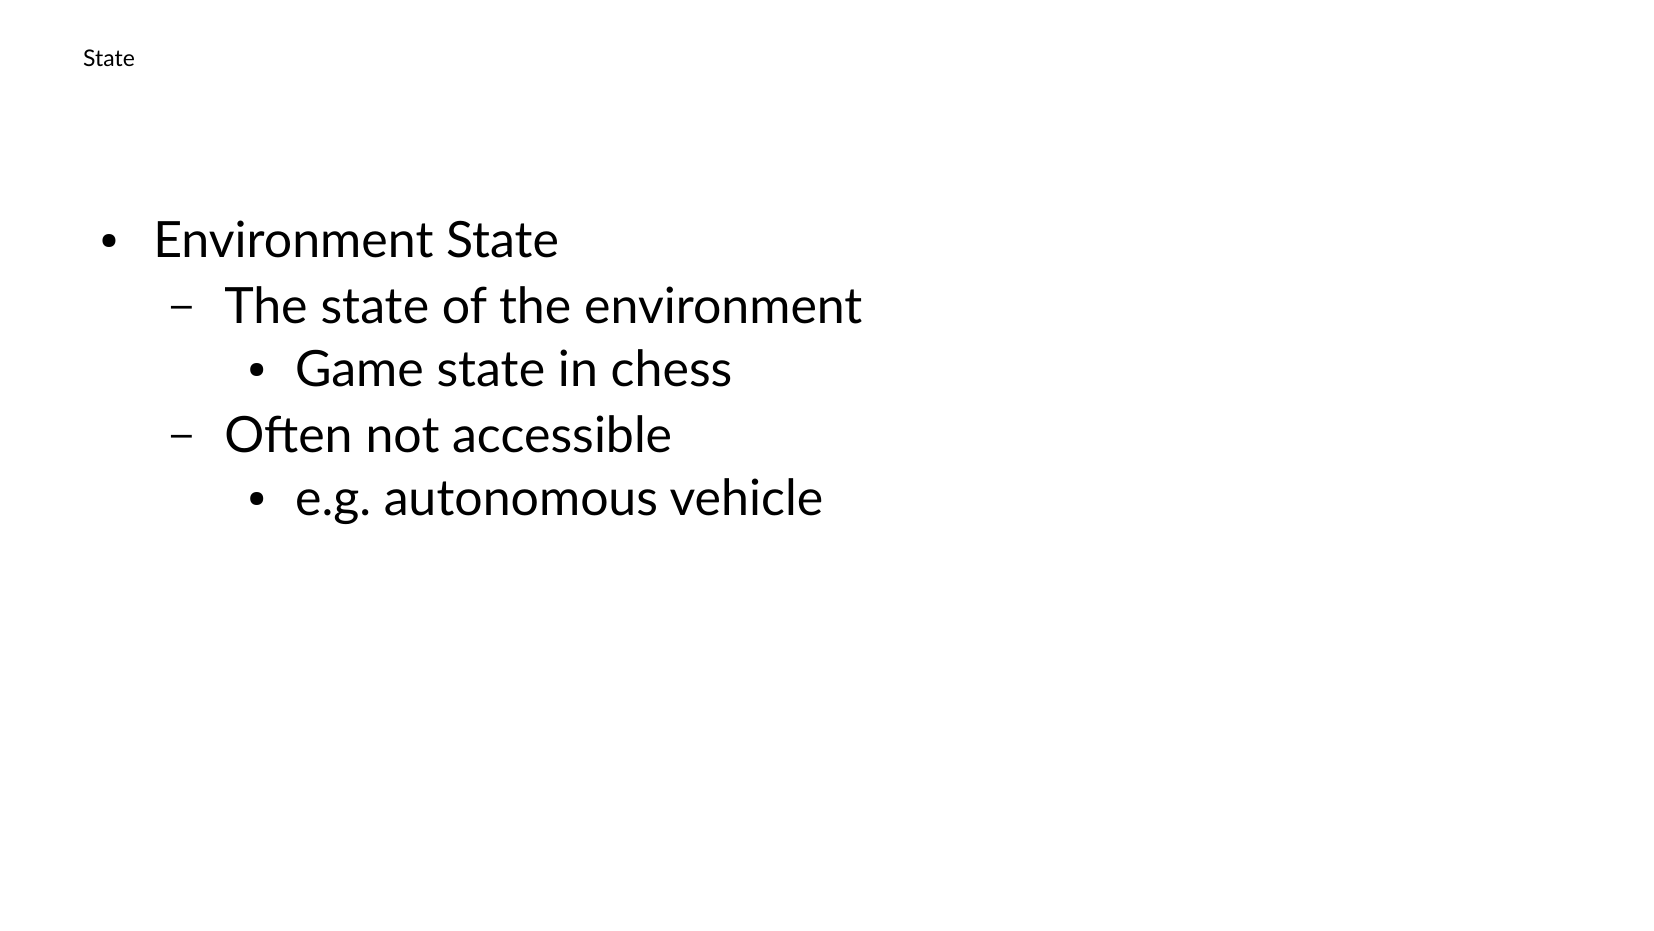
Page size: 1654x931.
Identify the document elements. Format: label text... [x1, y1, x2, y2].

title State [83, 0, 1571, 119]
list Environment State The state of the environment Game state in chess Often not accessible e.g. autonomous vehicle [82, 217, 1571, 839]
